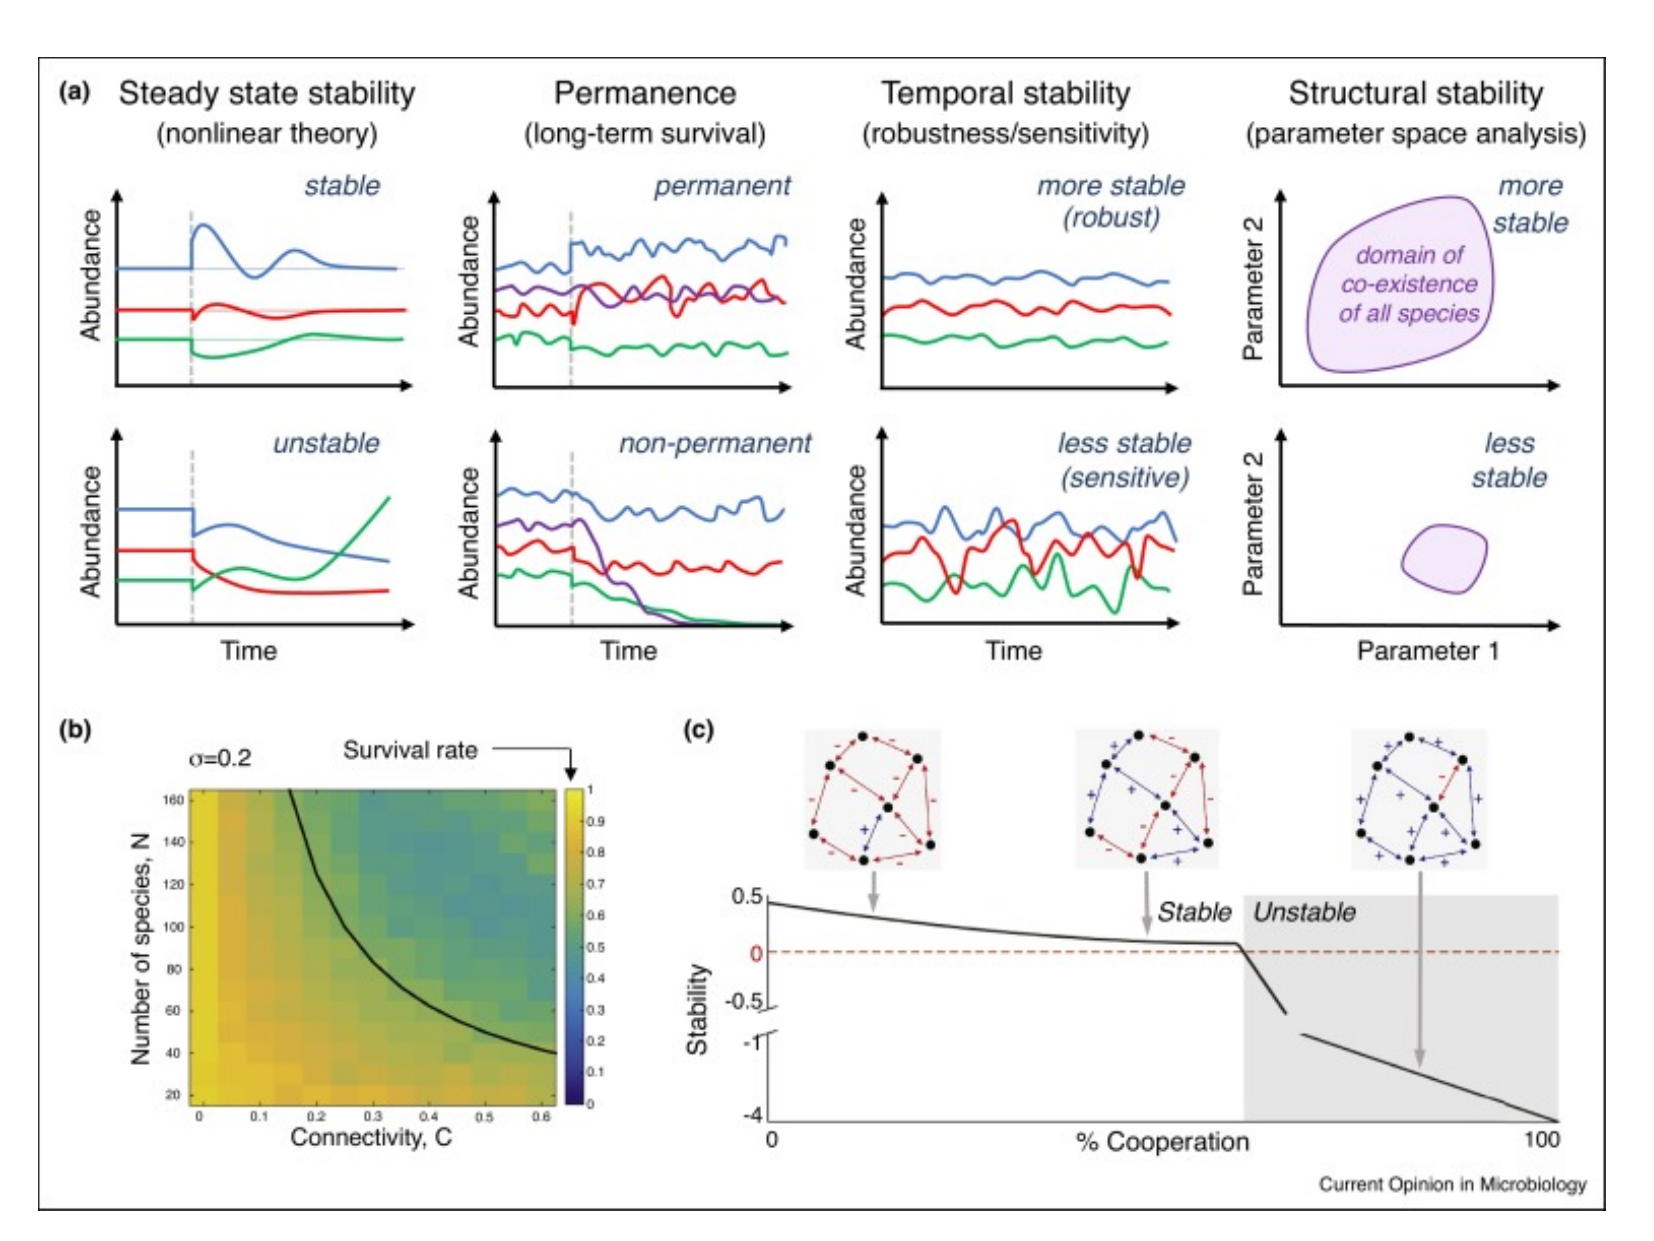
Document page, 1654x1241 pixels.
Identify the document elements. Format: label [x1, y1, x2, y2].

picture [38, 57, 1606, 1211]
